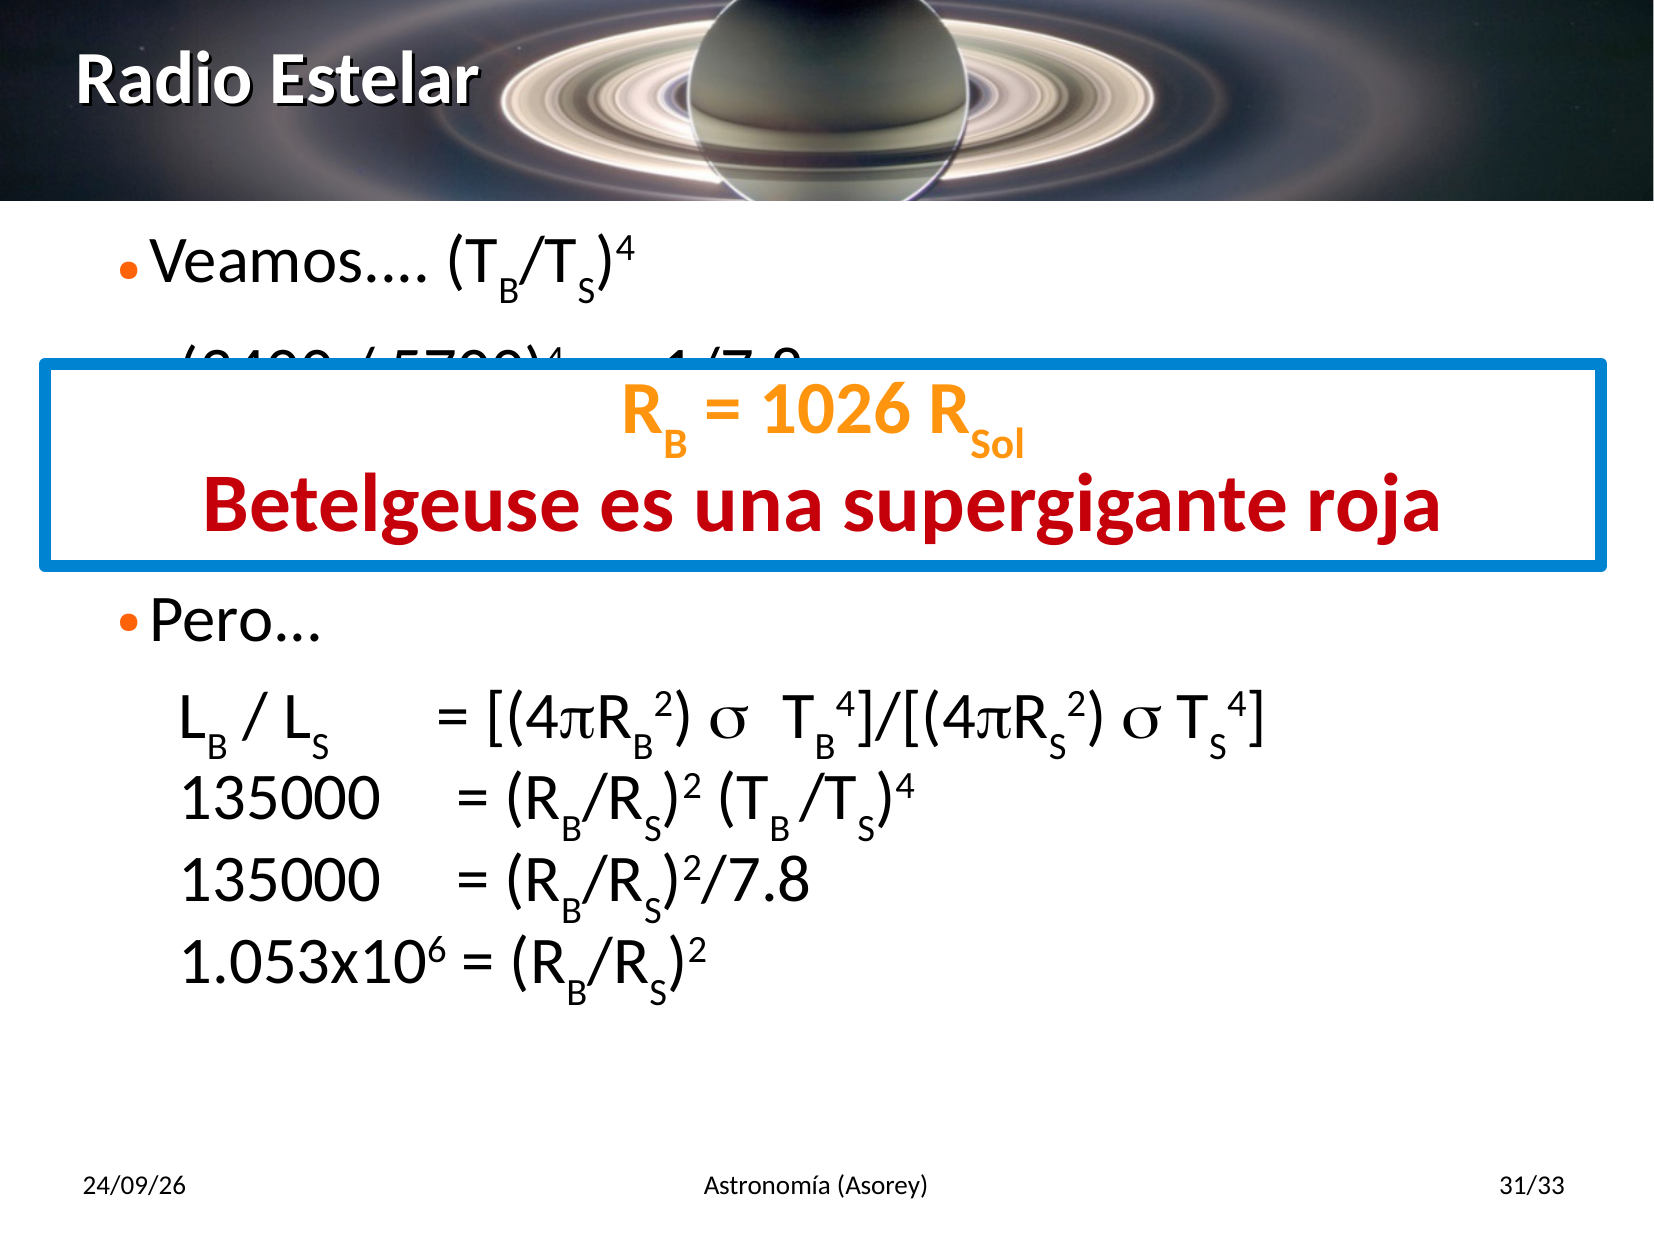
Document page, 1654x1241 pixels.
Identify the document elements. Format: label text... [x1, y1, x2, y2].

picture [0, 0, 1654, 201]
list Veamos.... (TB/TS)4 (3400 / 5700)4 ~= 1/7.8 Si dependiera sólo de T, el Sol sería 7.8 veces más luminoso que Betelguese Pero... LB / LS = [(4pRB2) s TB4]/[(4pRS2) s TS4] 135000 = (RB/RS)2 (TB /TS)4 135000 = (RB/RS)2/7.8 1.053x106 = (RB/RS)2 [87, 231, 1576, 364]
text_box RB = 1026 RSol Betelgeuse es una supergigante roja [44, 364, 1602, 566]
list Veamos.... (TB/TS)4 (3400 / 5700)4 ~= 1/7.8 Si dependiera sólo de T, el Sol sería 7.8 veces más luminoso que Betelguese Pero... LB / LS = [(4pRB2) s TB4]/[(4pRS2) s TS4] 135000 = (RB/RS)2 (TB /TS)4 135000 = (RB/RS)2/7.8 1.053x106 = (RB/RS)2 [87, 566, 1576, 1188]
title Radio Estelar [75, 19, 1564, 151]
